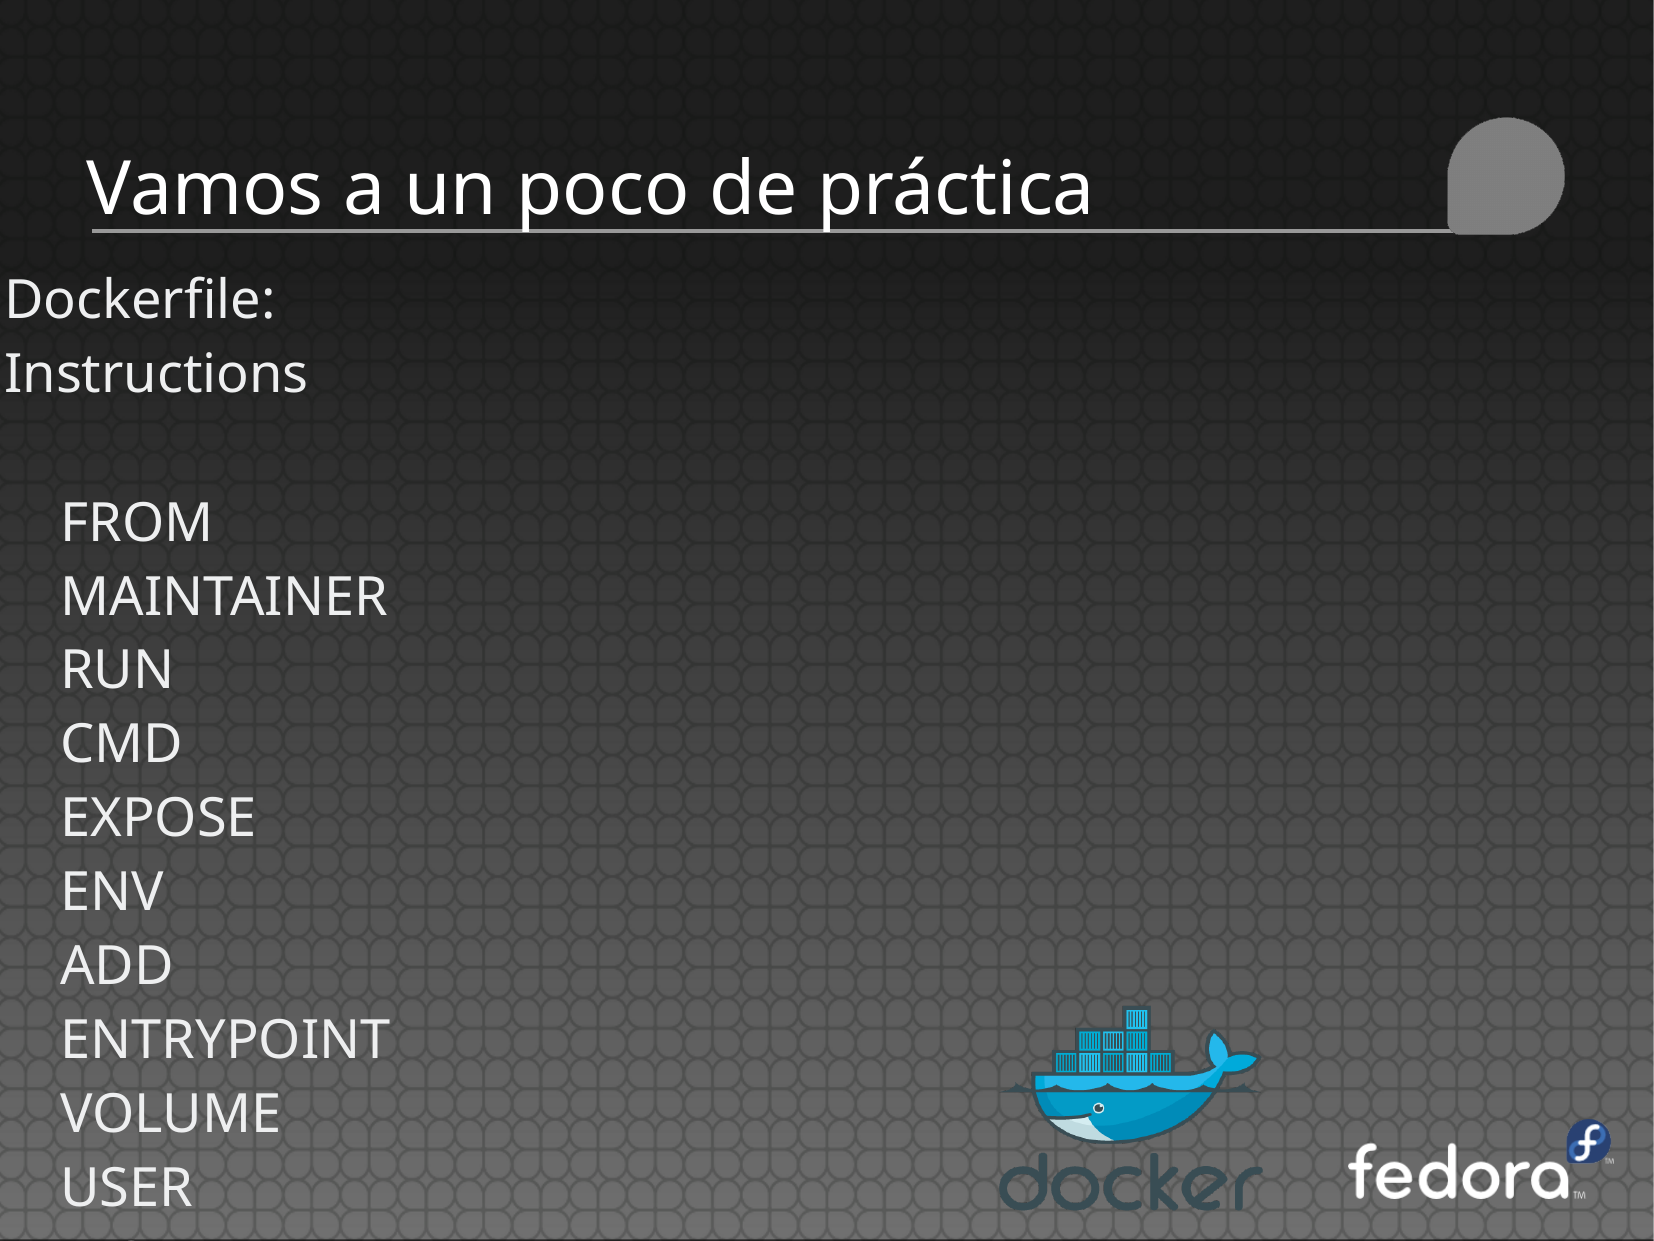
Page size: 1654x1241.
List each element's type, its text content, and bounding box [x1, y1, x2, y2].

picture [0, 0, 1654, 1241]
text_box Dockerfile: Instructions FROM MAINTAINER RUN CMD EXPOSE ENV ADD ENTRYPOINT VOLUME USER WORKDIR ONBUILD [0, 253, 429, 1241]
title Vamos a un poco de práctica [86, 117, 1576, 254]
